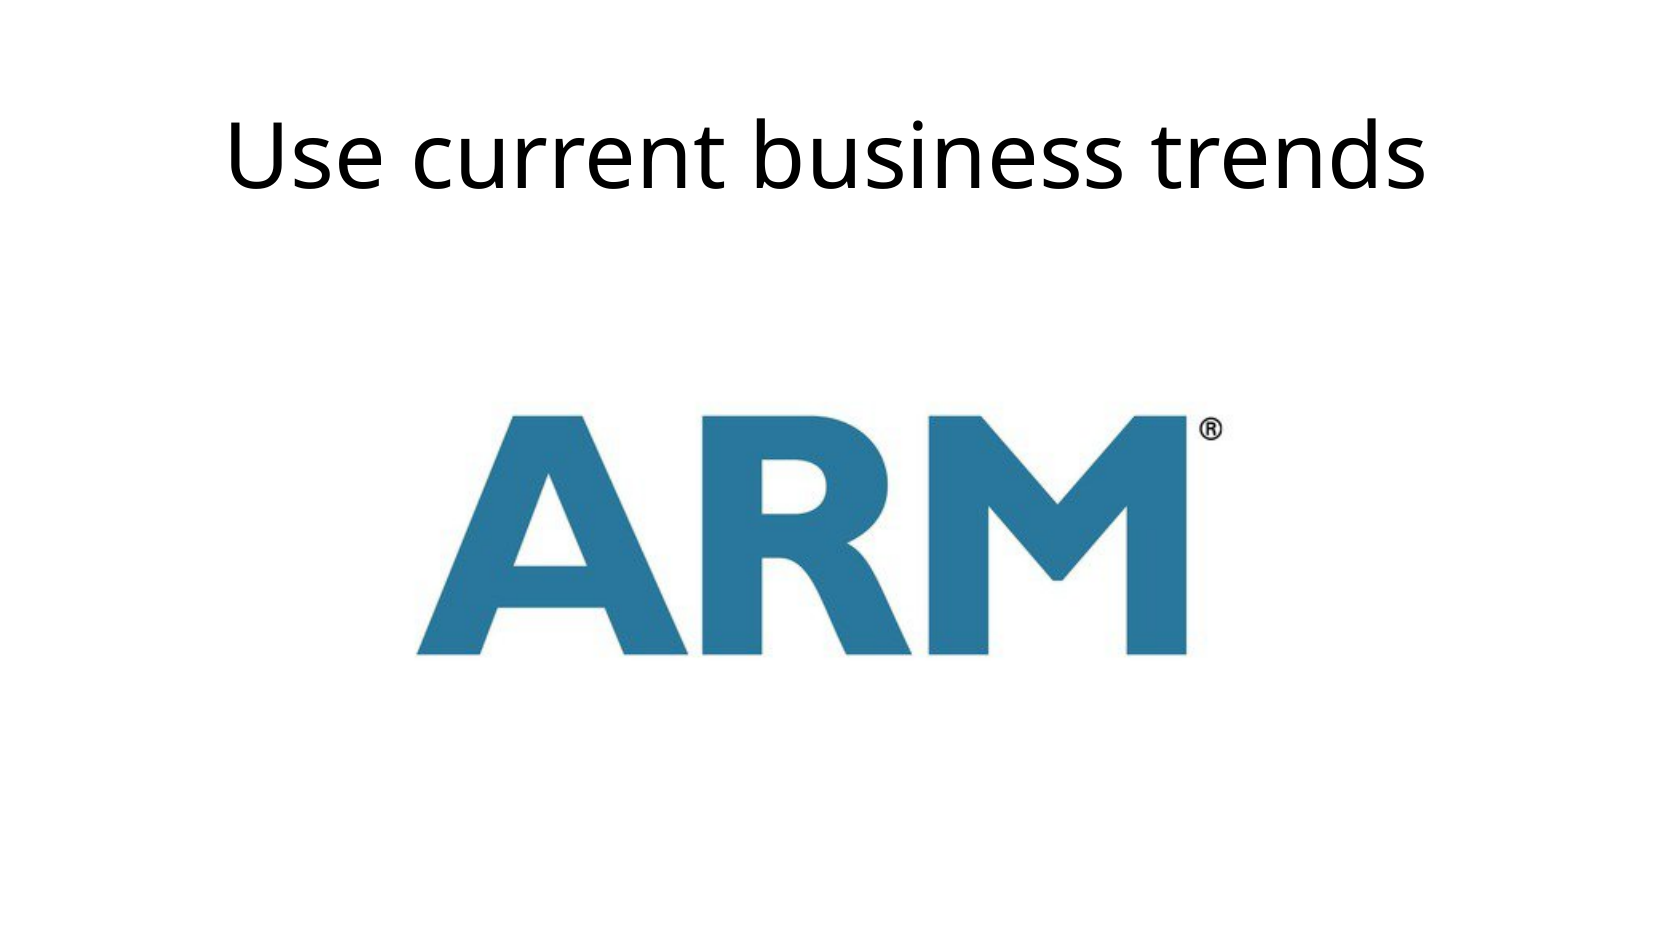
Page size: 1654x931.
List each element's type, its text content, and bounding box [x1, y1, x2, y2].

picture [364, 249, 1289, 862]
title Use current business trends [82, 49, 1571, 257]
